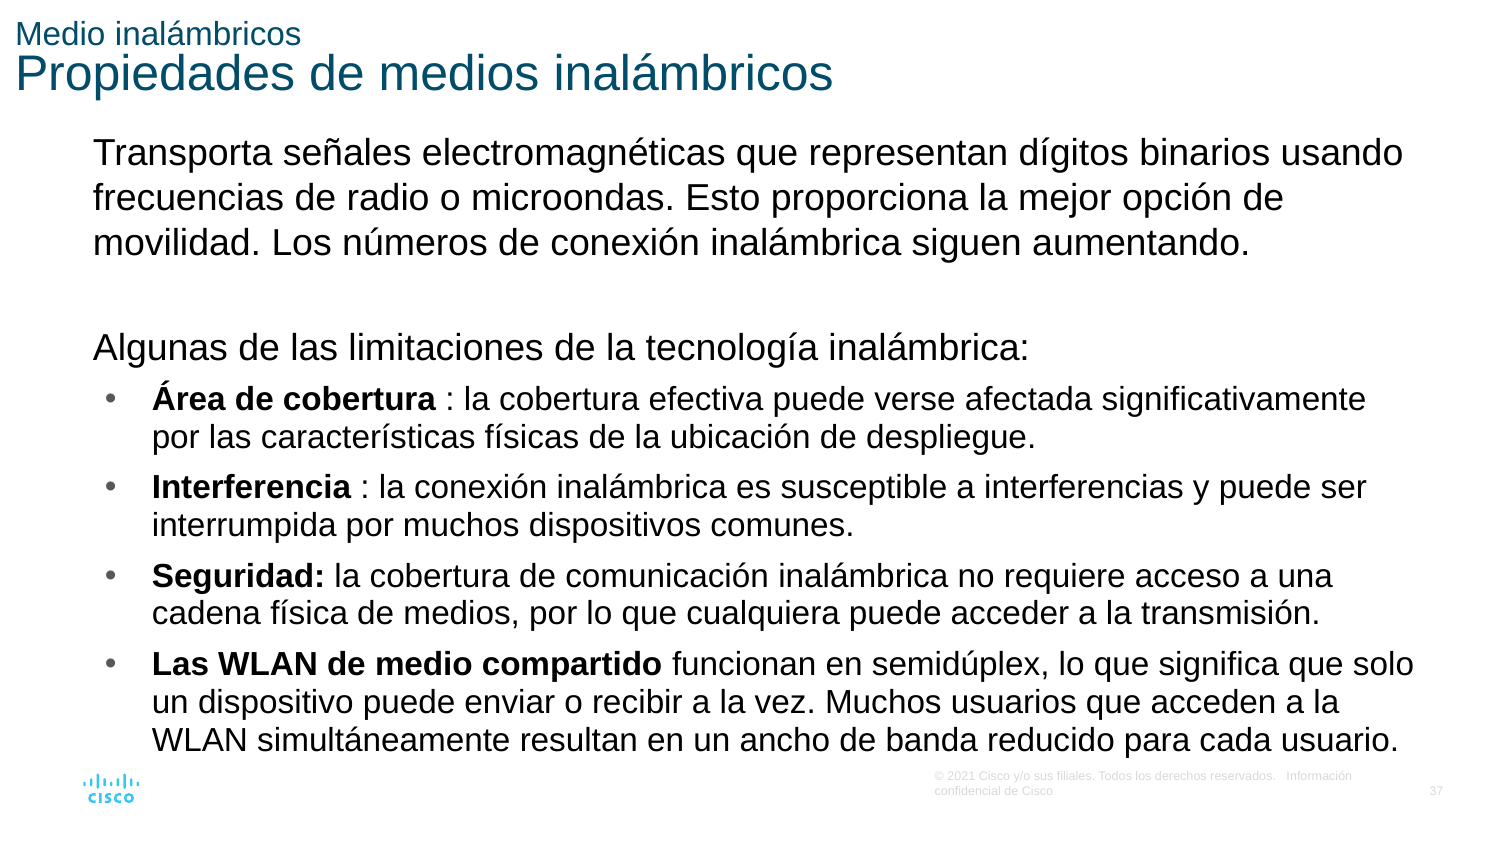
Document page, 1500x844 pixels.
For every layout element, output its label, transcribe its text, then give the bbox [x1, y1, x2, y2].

title Medio inalámbricos Propiedades de medios inalámbricos [0, 0, 1369, 121]
list Transporta señales electromagnéticas que representan dígitos binarios usando frecuencias de radio o microondas. Esto proporciona la mejor opción de movilidad. Los números de conexión inalámbrica siguen aumentando. Algunas de las limitaciones de la tecnología inalámbrica: Área de cobertura : la cobertura efectiva puede verse afectada significativamente por las características físicas de la ubicación de despliegue. Interferencia : la conexión inalámbrica es susceptible a interferencias y puede ser interrumpida por muchos dispositivos comunes. Seguridad: la cobertura de comunicación inalámbrica no requiere acceso a una cadena física de medios, por lo que cualquiera puede acceder a la transmisión. Las WLAN de medio compartido funcionan en semidúplex, lo que significa que solo un dispositivo puede enviar o recibir a la vez. Muchos usuarios que acceden a la WLAN simultáneamente resultan en un ancho de banda reducido para cada usuario. [77, 120, 1437, 766]
